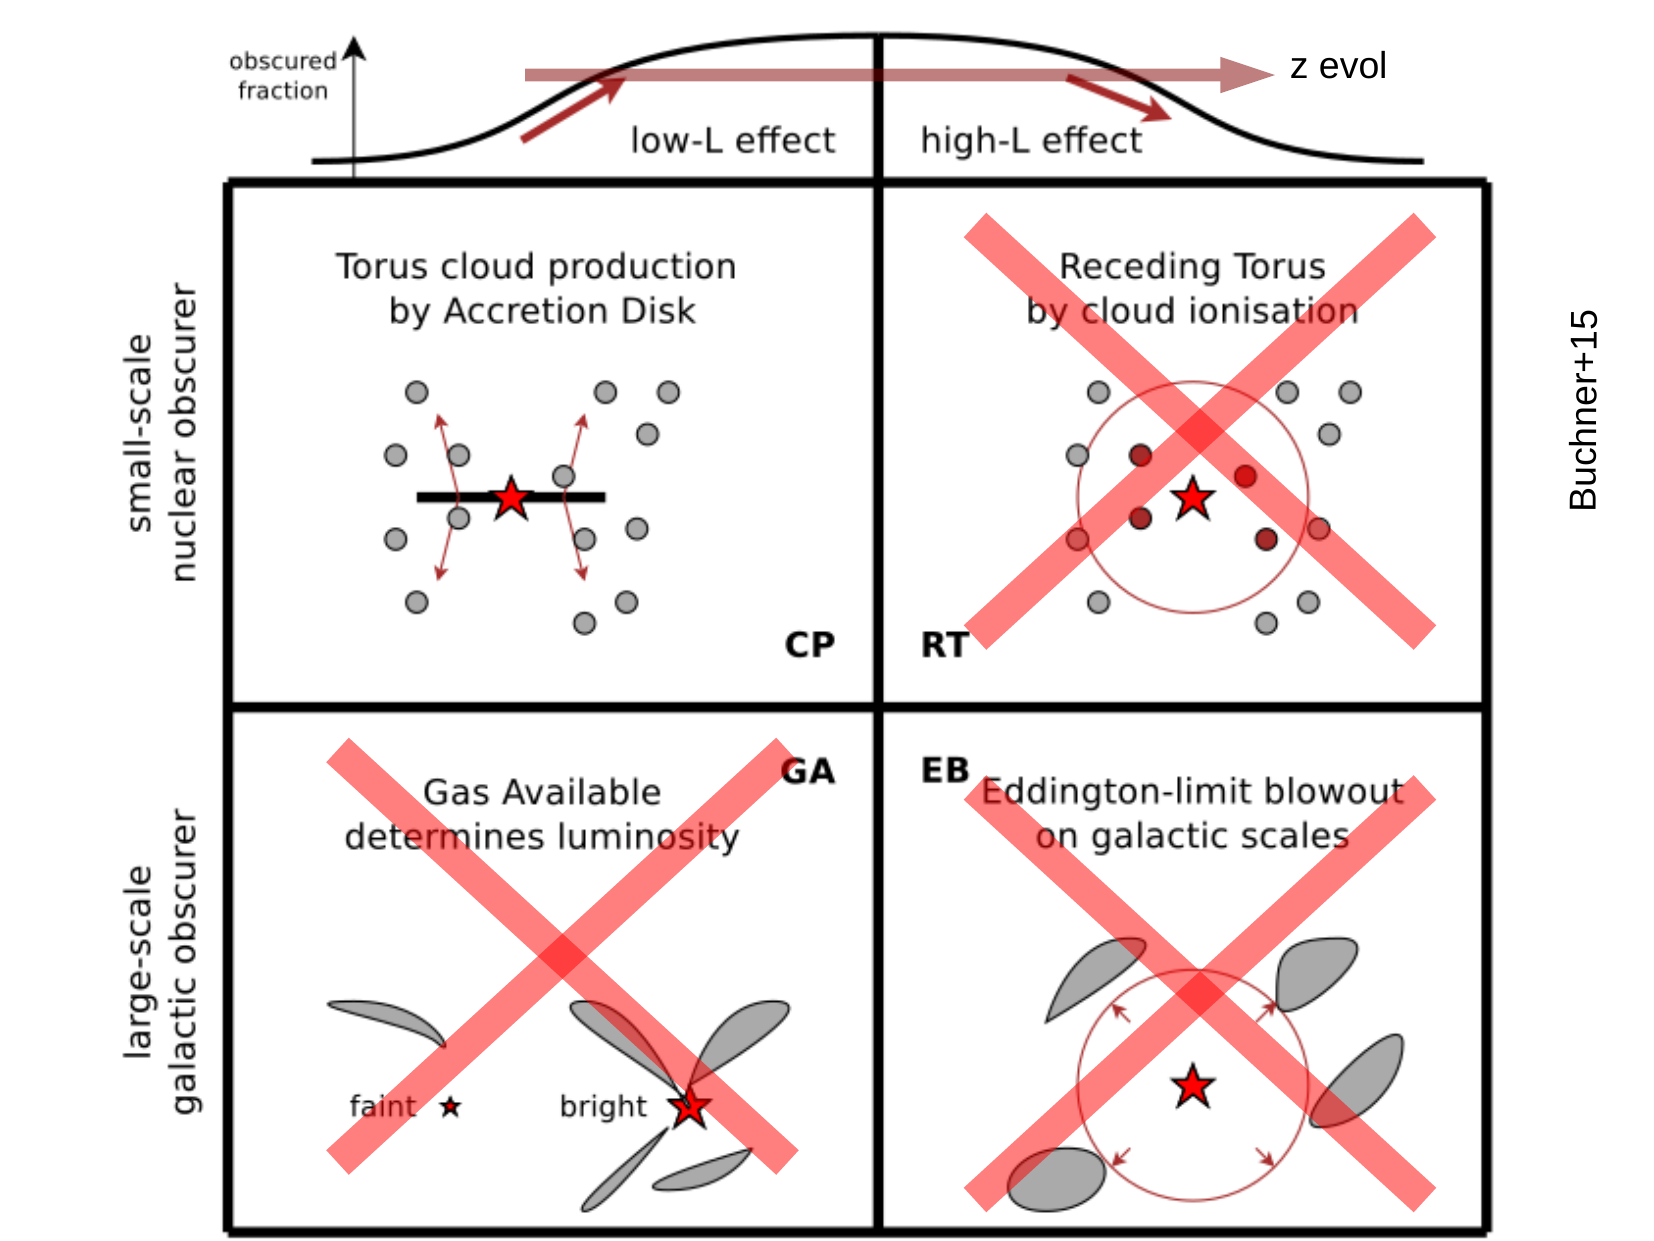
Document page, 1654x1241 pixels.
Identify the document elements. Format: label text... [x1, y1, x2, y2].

picture [90, 14, 1521, 1241]
text_box Buchner+15 [1554, 224, 1613, 563]
text_box z evol [1275, 37, 1463, 95]
